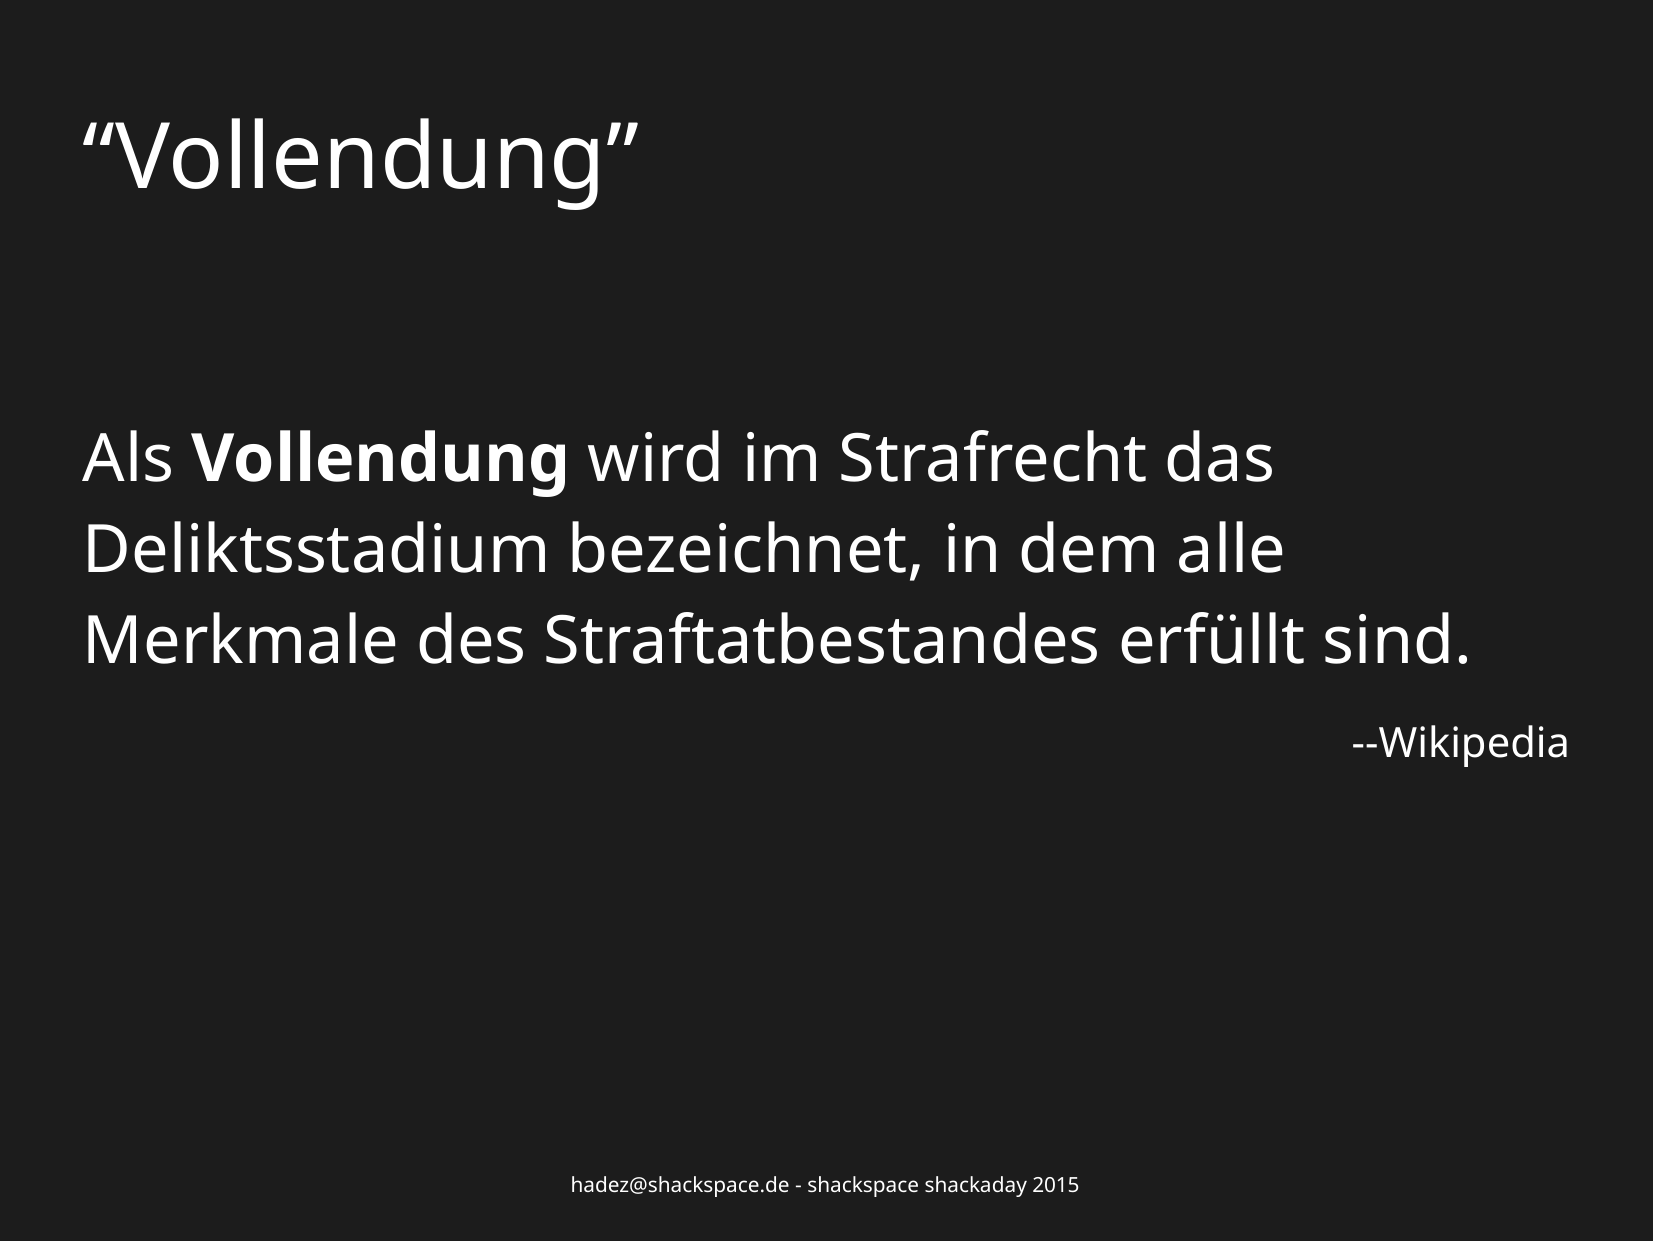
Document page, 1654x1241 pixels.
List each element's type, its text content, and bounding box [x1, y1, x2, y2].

title “Vollendung” [82, 49, 1571, 257]
list Als Vollendung wird im Strafrecht das Deliktsstadium bezeichnet, in dem alle Merkmale des Straftatbestandes erfüllt sind. --Wikipedia [82, 290, 1571, 1141]
